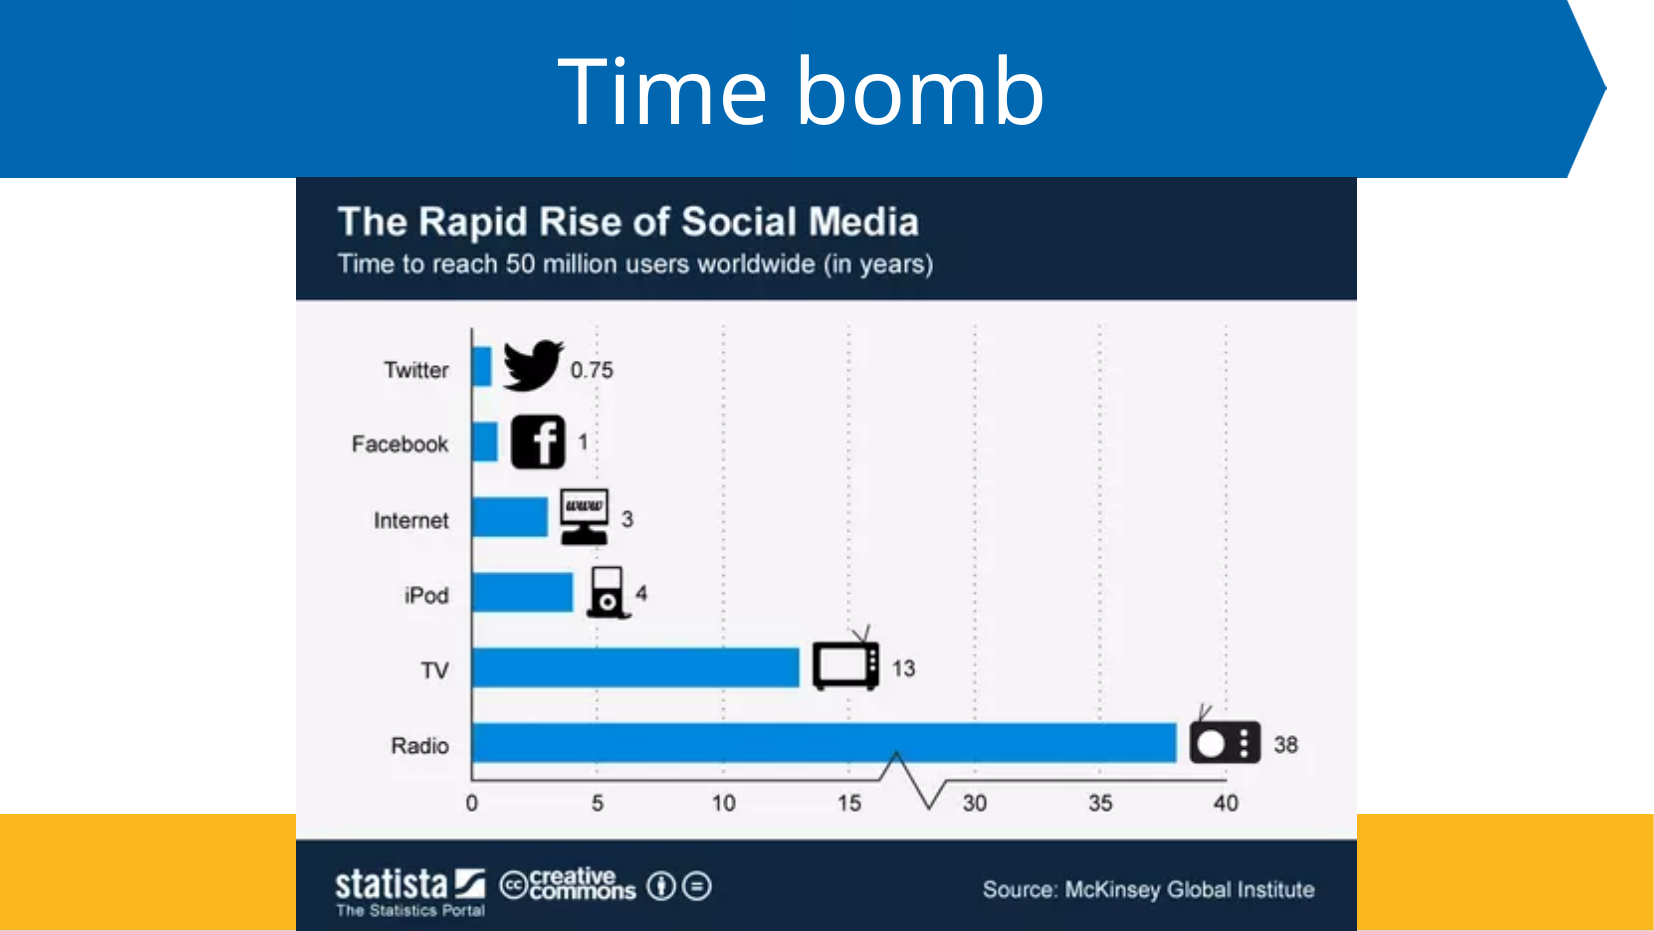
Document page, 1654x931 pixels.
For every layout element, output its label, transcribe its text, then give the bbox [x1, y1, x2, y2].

picture [0, 0, 1654, 931]
title Time bomb [59, 23, 1548, 154]
